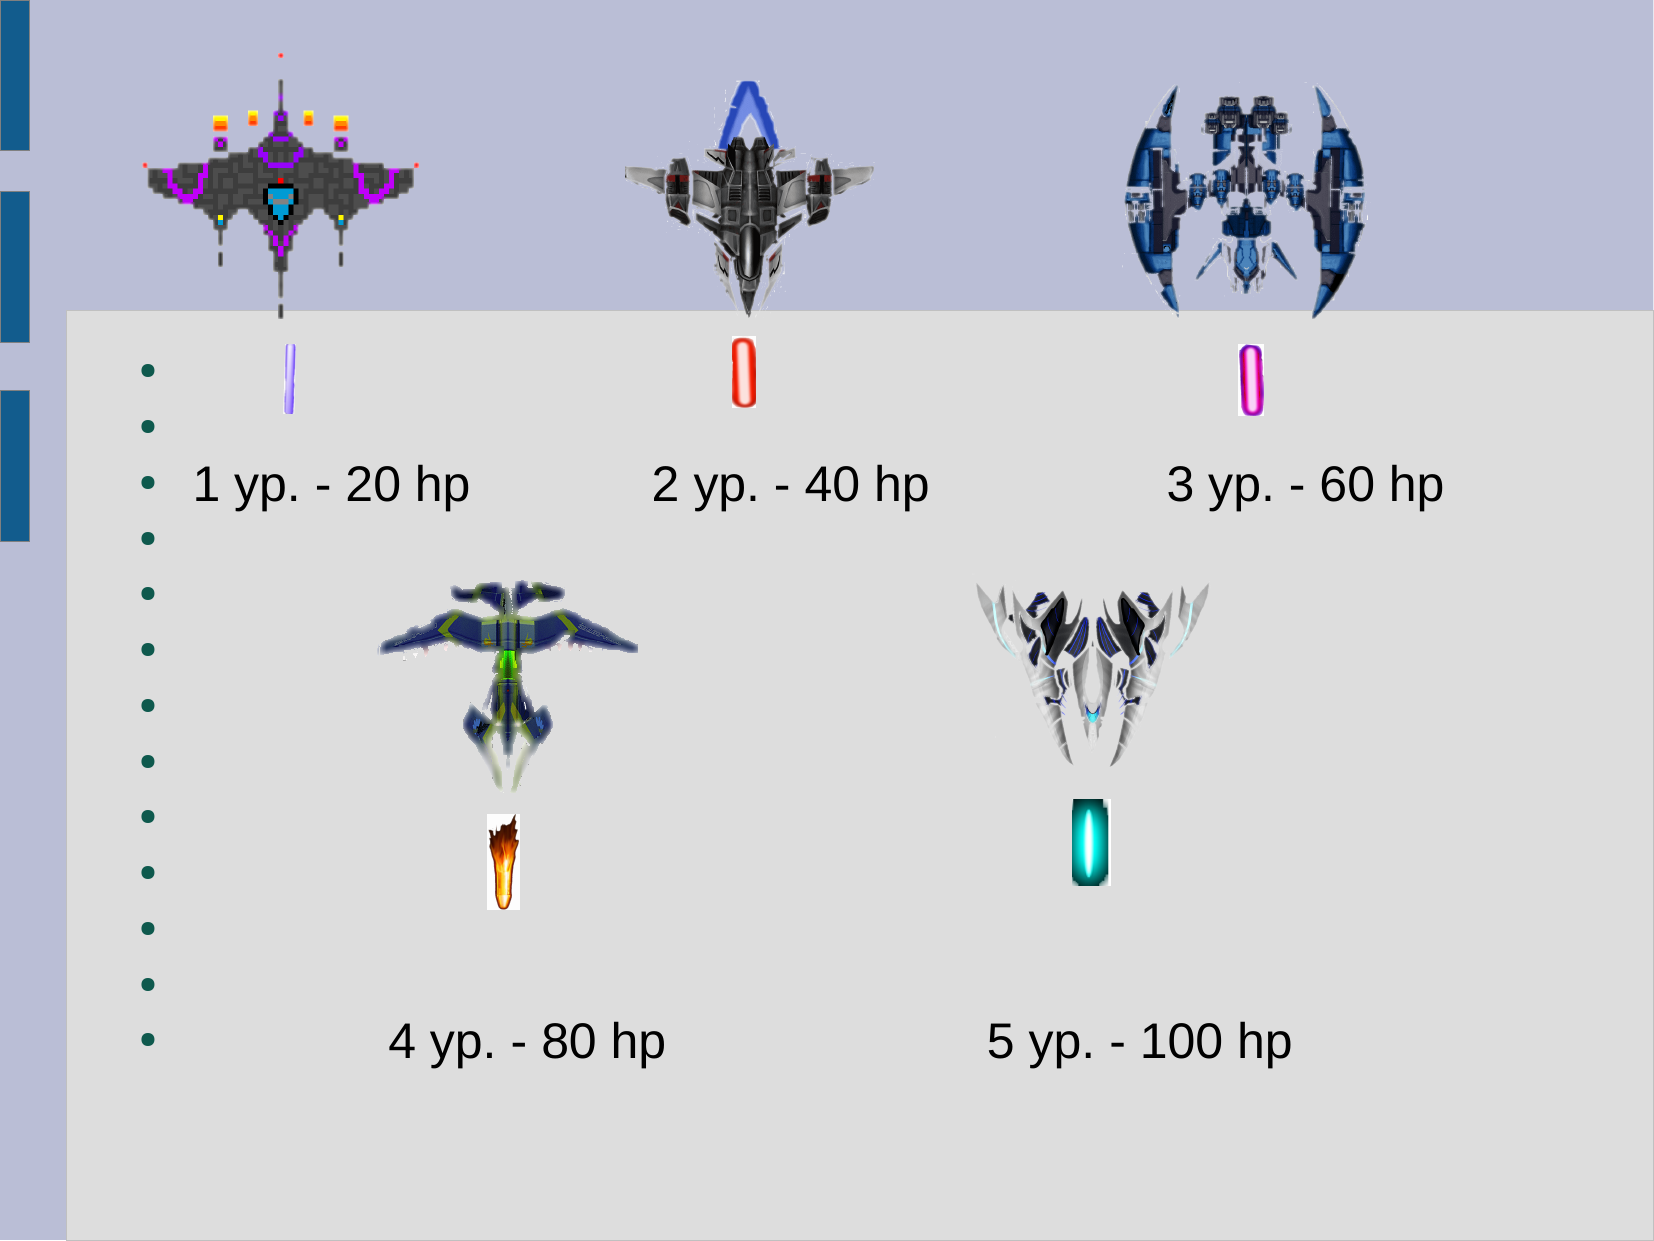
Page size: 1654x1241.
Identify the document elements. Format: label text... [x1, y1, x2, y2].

picture [1072, 799, 1111, 886]
picture [732, 336, 756, 408]
picture [625, 80, 875, 319]
picture [107, 11, 449, 414]
picture [1238, 344, 1264, 416]
list 1 ур. - 20 hp 2 ур. - 40 hp 3 ур. - 60 hp 4 ур. - 80 hp 5 ур. - 100 hp [121, 344, 1534, 1127]
picture [956, 566, 1229, 792]
picture [1122, 82, 1371, 319]
picture [377, 578, 638, 910]
